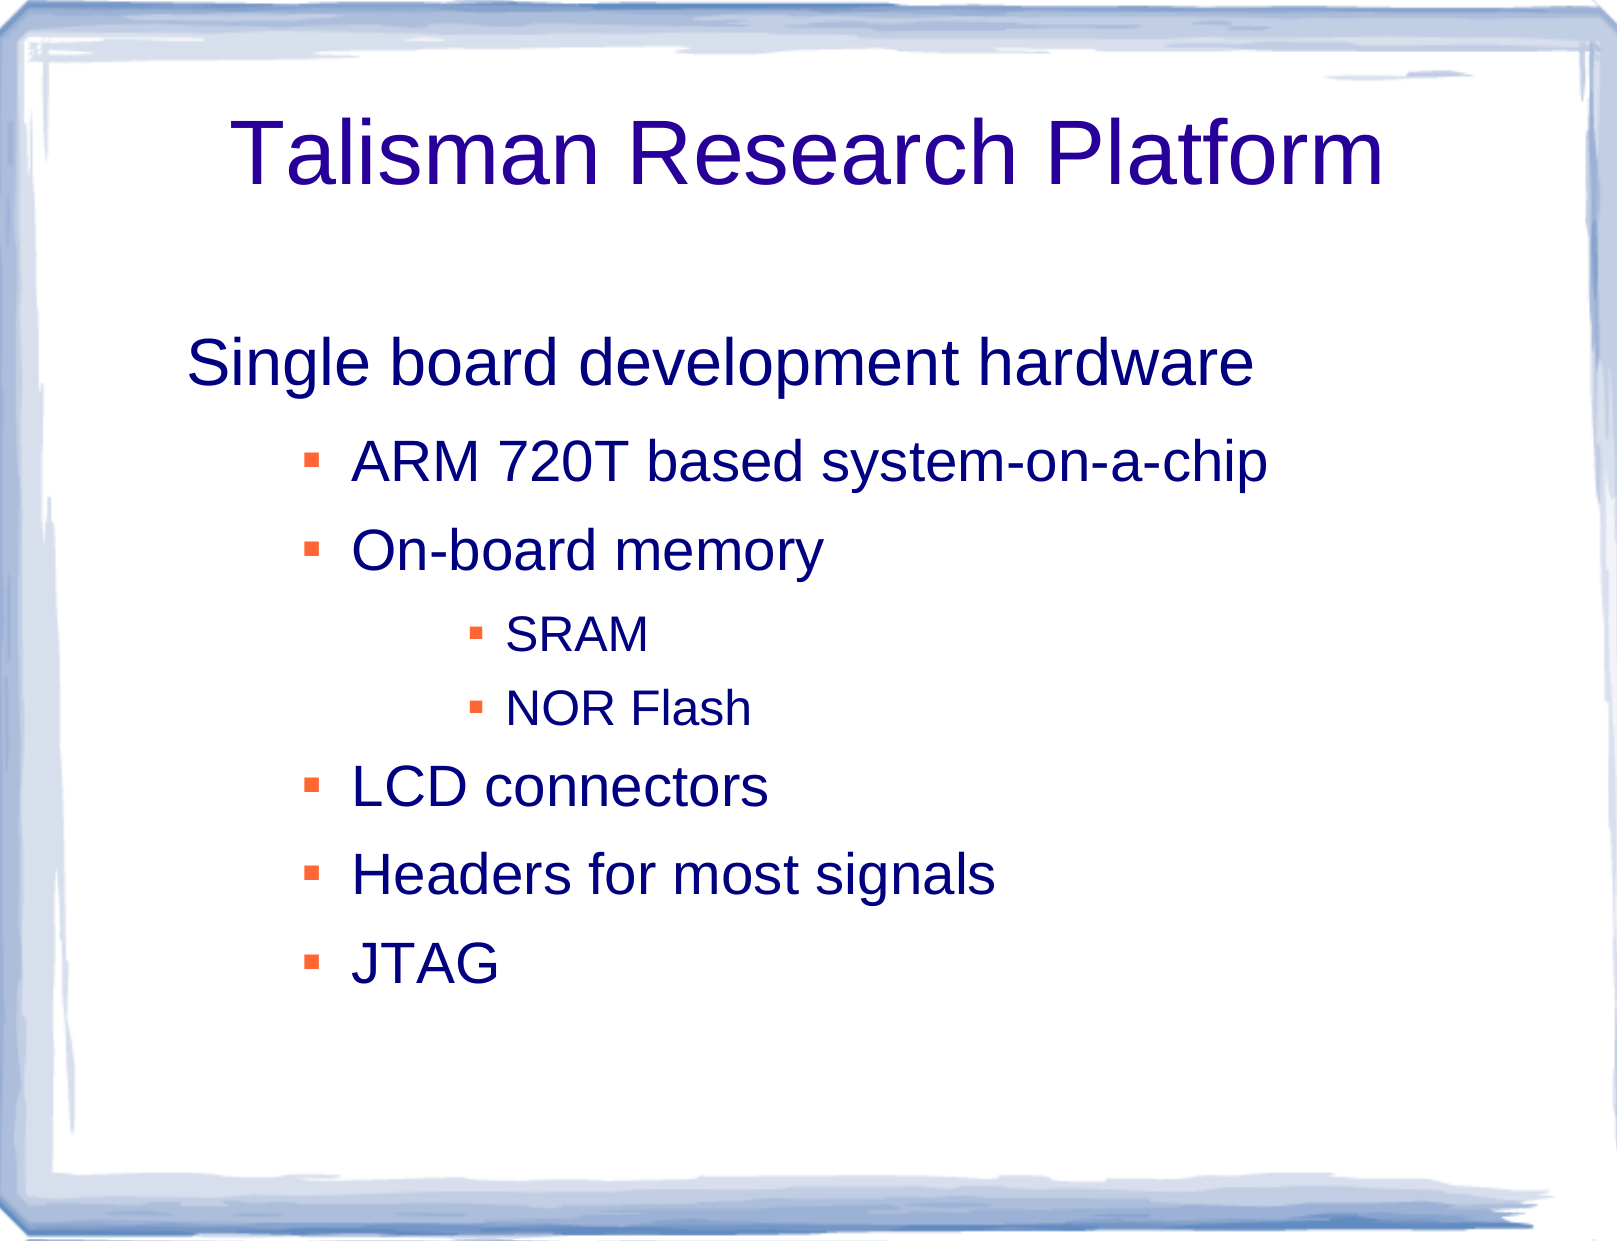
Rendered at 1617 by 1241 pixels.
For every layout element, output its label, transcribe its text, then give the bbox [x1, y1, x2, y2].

list Single board development hardware ARM 720T based system-on-a-chip On-board memory SRAM NOR Flash LCD connectors Headers for most signals JTAG [115, 324, 1537, 1005]
picture [0, 0, 1617, 1241]
title Talisman Research Platform [80, 49, 1537, 257]
